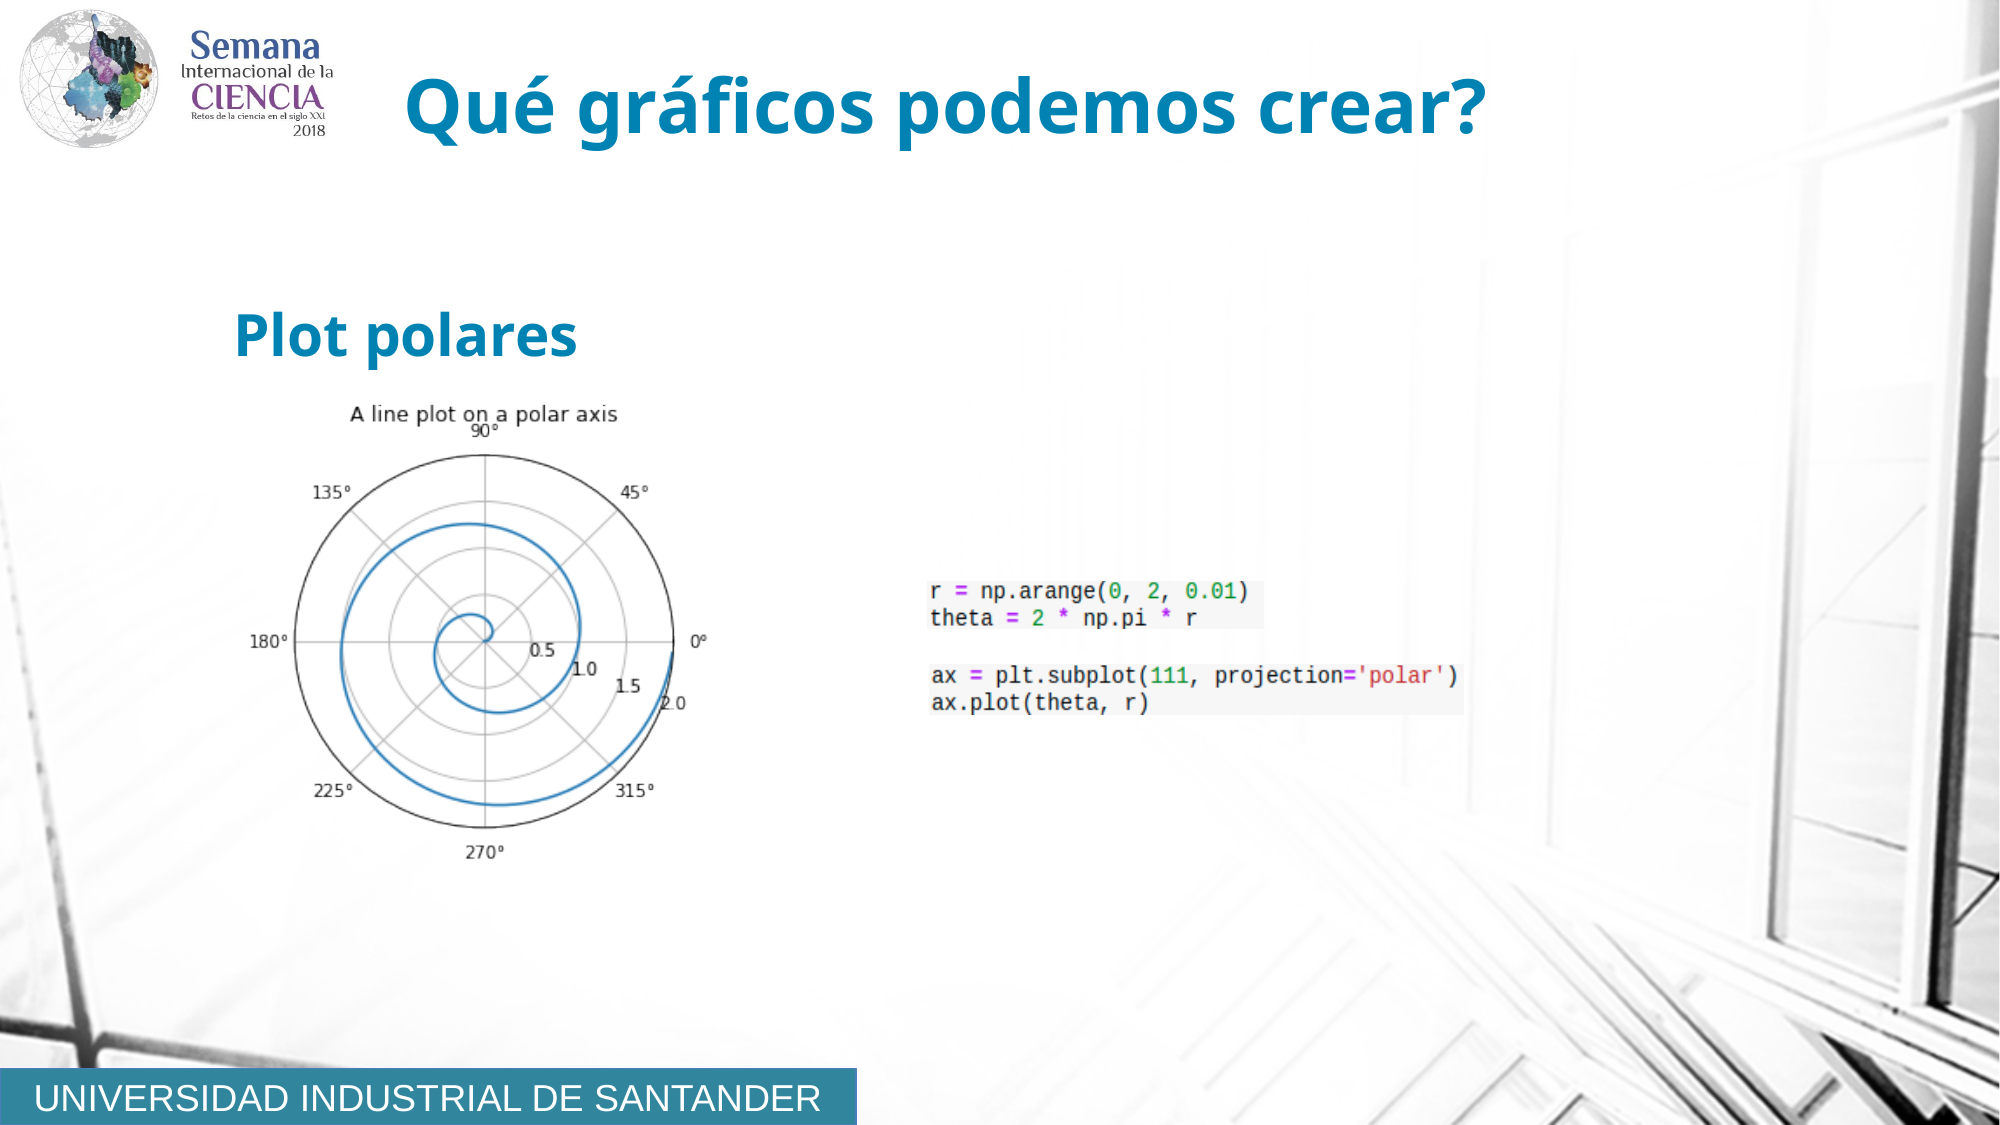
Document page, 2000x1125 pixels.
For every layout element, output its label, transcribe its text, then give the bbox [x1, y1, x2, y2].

picture [0, 0, 2000, 1125]
text_box Qué gráficos podemos crear? [388, 124, 1814, 299]
text_box Plot polares [218, 286, 1483, 390]
text_box UNIVERSIDAD INDUSTRIAL DE SANTANDER [0, 1068, 857, 1125]
